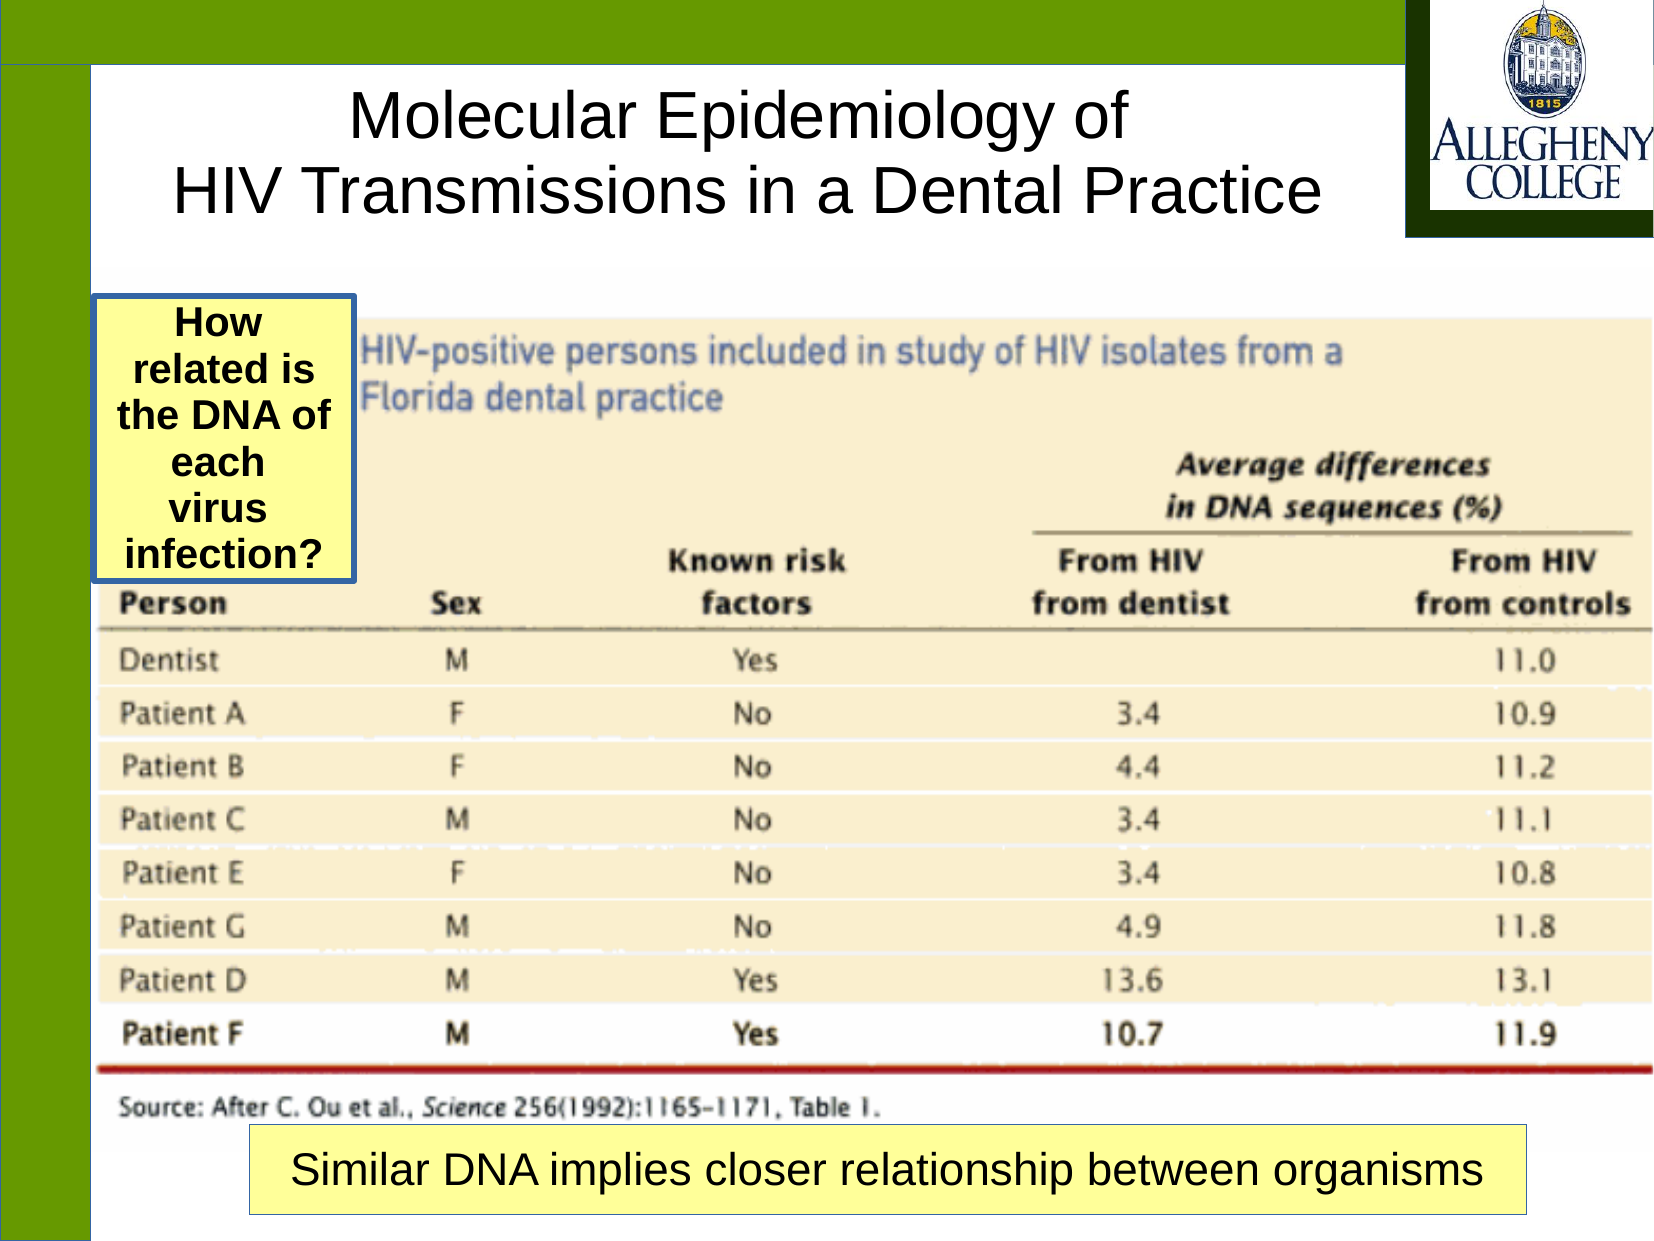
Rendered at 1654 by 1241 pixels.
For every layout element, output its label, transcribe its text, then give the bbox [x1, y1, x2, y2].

text_box Similar DNA implies closer relationship between organisms [249, 1124, 1527, 1215]
picture [1430, 0, 1654, 210]
title Molecular Epidemiology of HIV Transmissions in a Dental Practice [91, 65, 1450, 257]
text_box How related is the DNA of each virus infection? [93, 295, 355, 581]
text_box [0, 0, 1654, 1241]
picture [91, 238, 1654, 1217]
